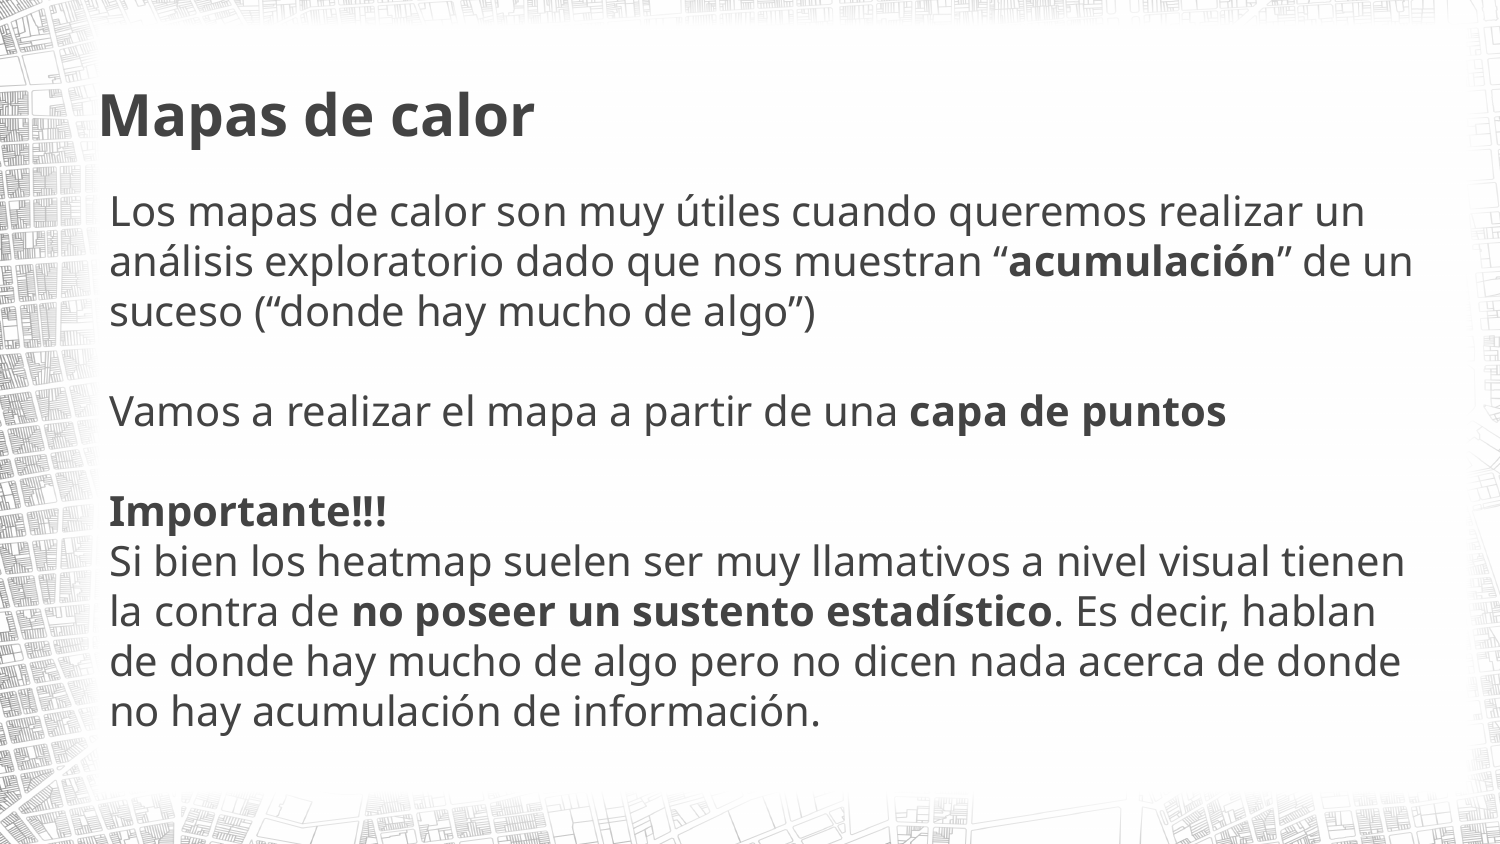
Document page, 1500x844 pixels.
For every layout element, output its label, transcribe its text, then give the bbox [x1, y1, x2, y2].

picture [0, 0, 1500, 844]
text_box Mapas de calor [82, 70, 933, 226]
text_box Los mapas de calor son muy útiles cuando queremos realizar un análisis exploratorio dado que nos muestran “acumulación” de un suceso (“donde hay mucho de algo”) Vamos a realizar el mapa a partir de una capa de puntos Importante!!! Si bien los heatmap suelen ser muy llamativos a nivel visual tienen la contra de no poseer un sustento estadístico. Es decir, hablan de donde hay mucho de algo pero no dicen nada acerca de donde no hay acumulación de información. [94, 177, 1441, 745]
